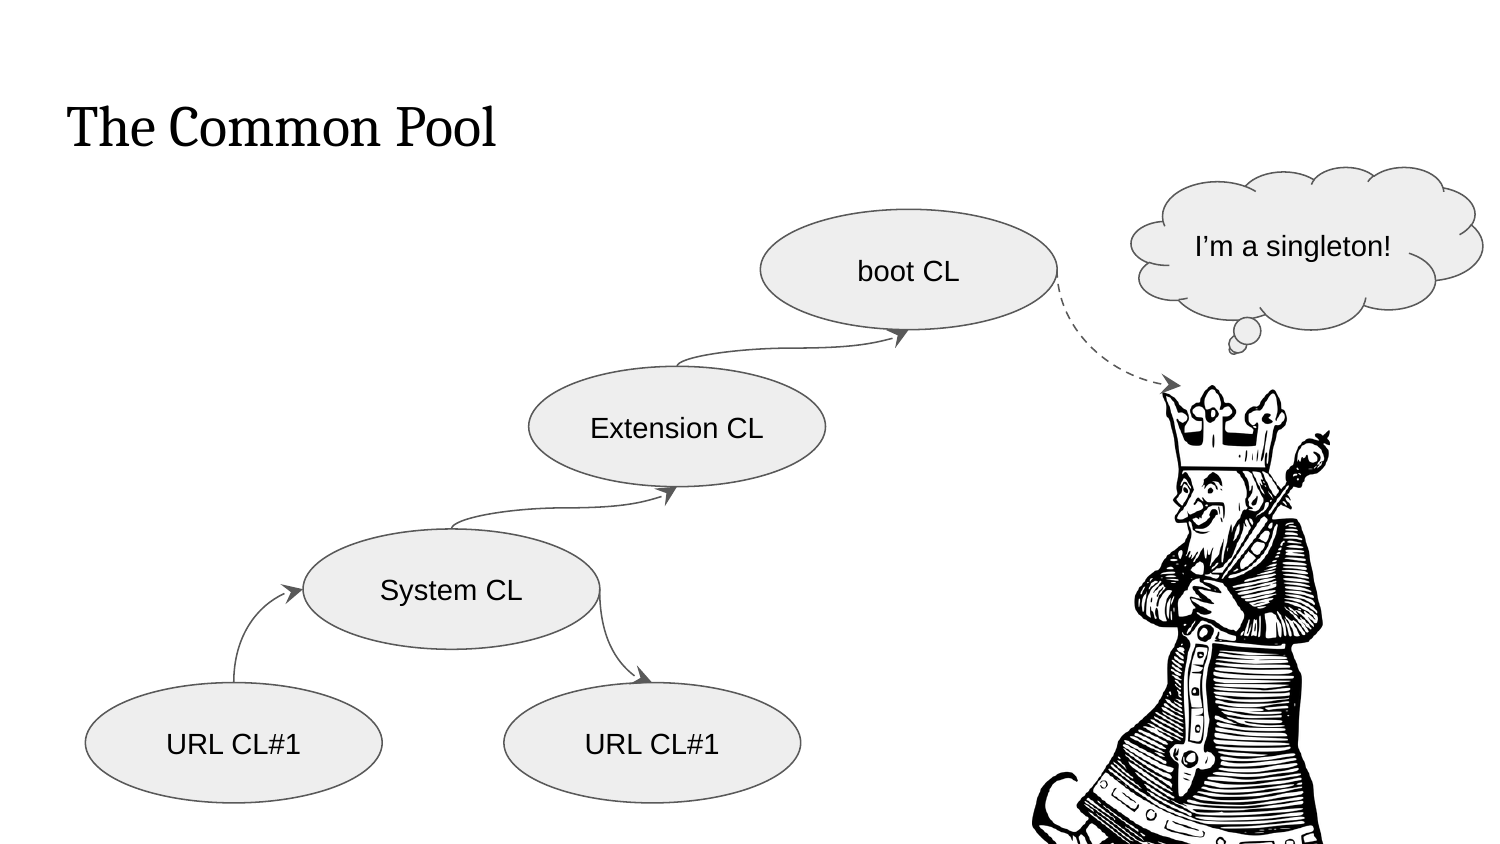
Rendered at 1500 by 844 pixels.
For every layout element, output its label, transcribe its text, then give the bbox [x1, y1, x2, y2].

text_box URL CL#1 [85, 682, 383, 803]
text_box URL CL#1 [503, 682, 801, 803]
text_box System CL [303, 528, 600, 650]
picture [1032, 385, 1330, 844]
text_box I’m a singleton! [1130, 167, 1483, 355]
text_box Extension CL [528, 366, 826, 487]
text_box boot CL [760, 209, 1058, 330]
title The Common Pool [51, 72, 1449, 167]
